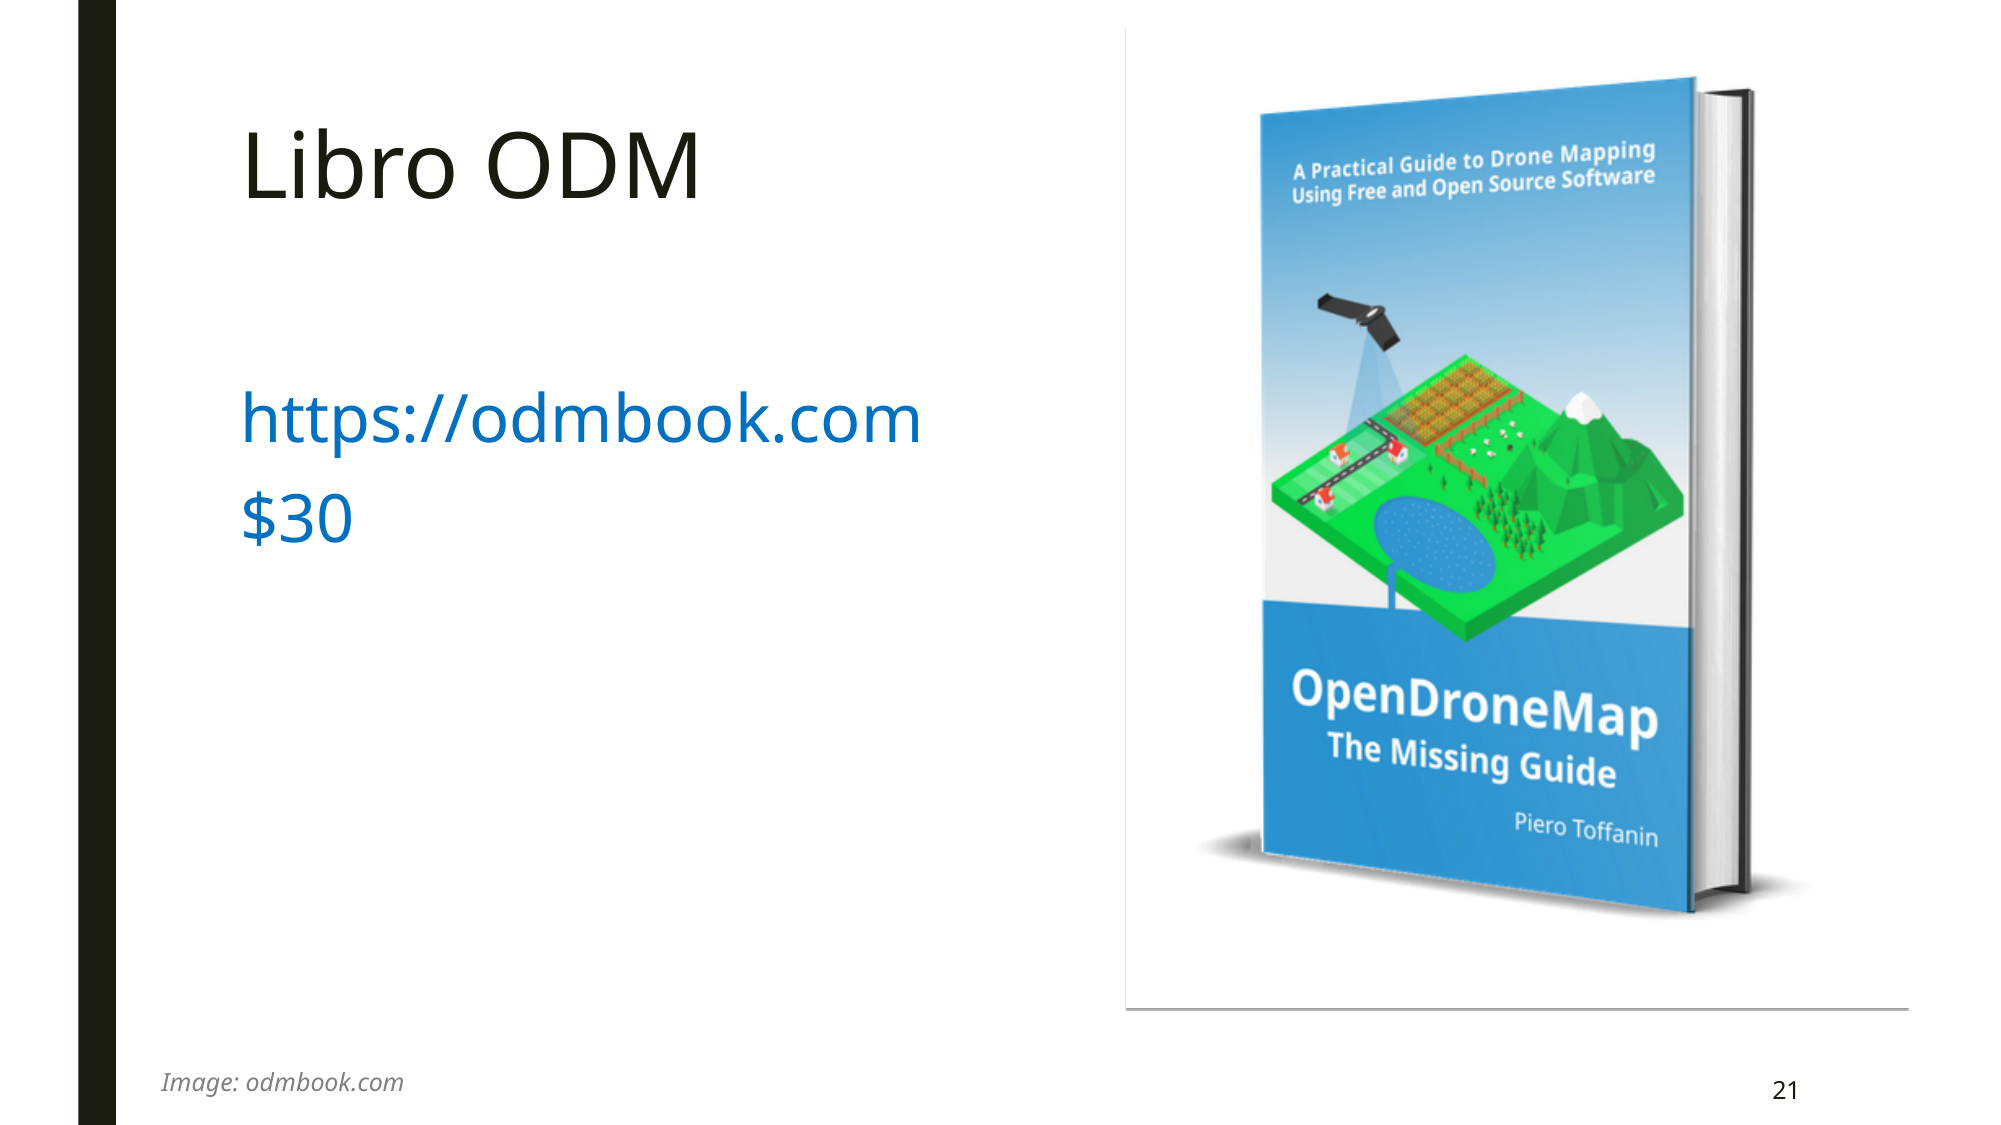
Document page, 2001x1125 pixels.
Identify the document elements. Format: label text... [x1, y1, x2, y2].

text_box Image: odmbook.com [146, 1058, 420, 1104]
slide_number <number> [1553, 1058, 1816, 1125]
title Libro ODM [225, 112, 888, 357]
picture [1140, 39, 1897, 994]
list https://odmbook.com $30 [225, 375, 1125, 963]
